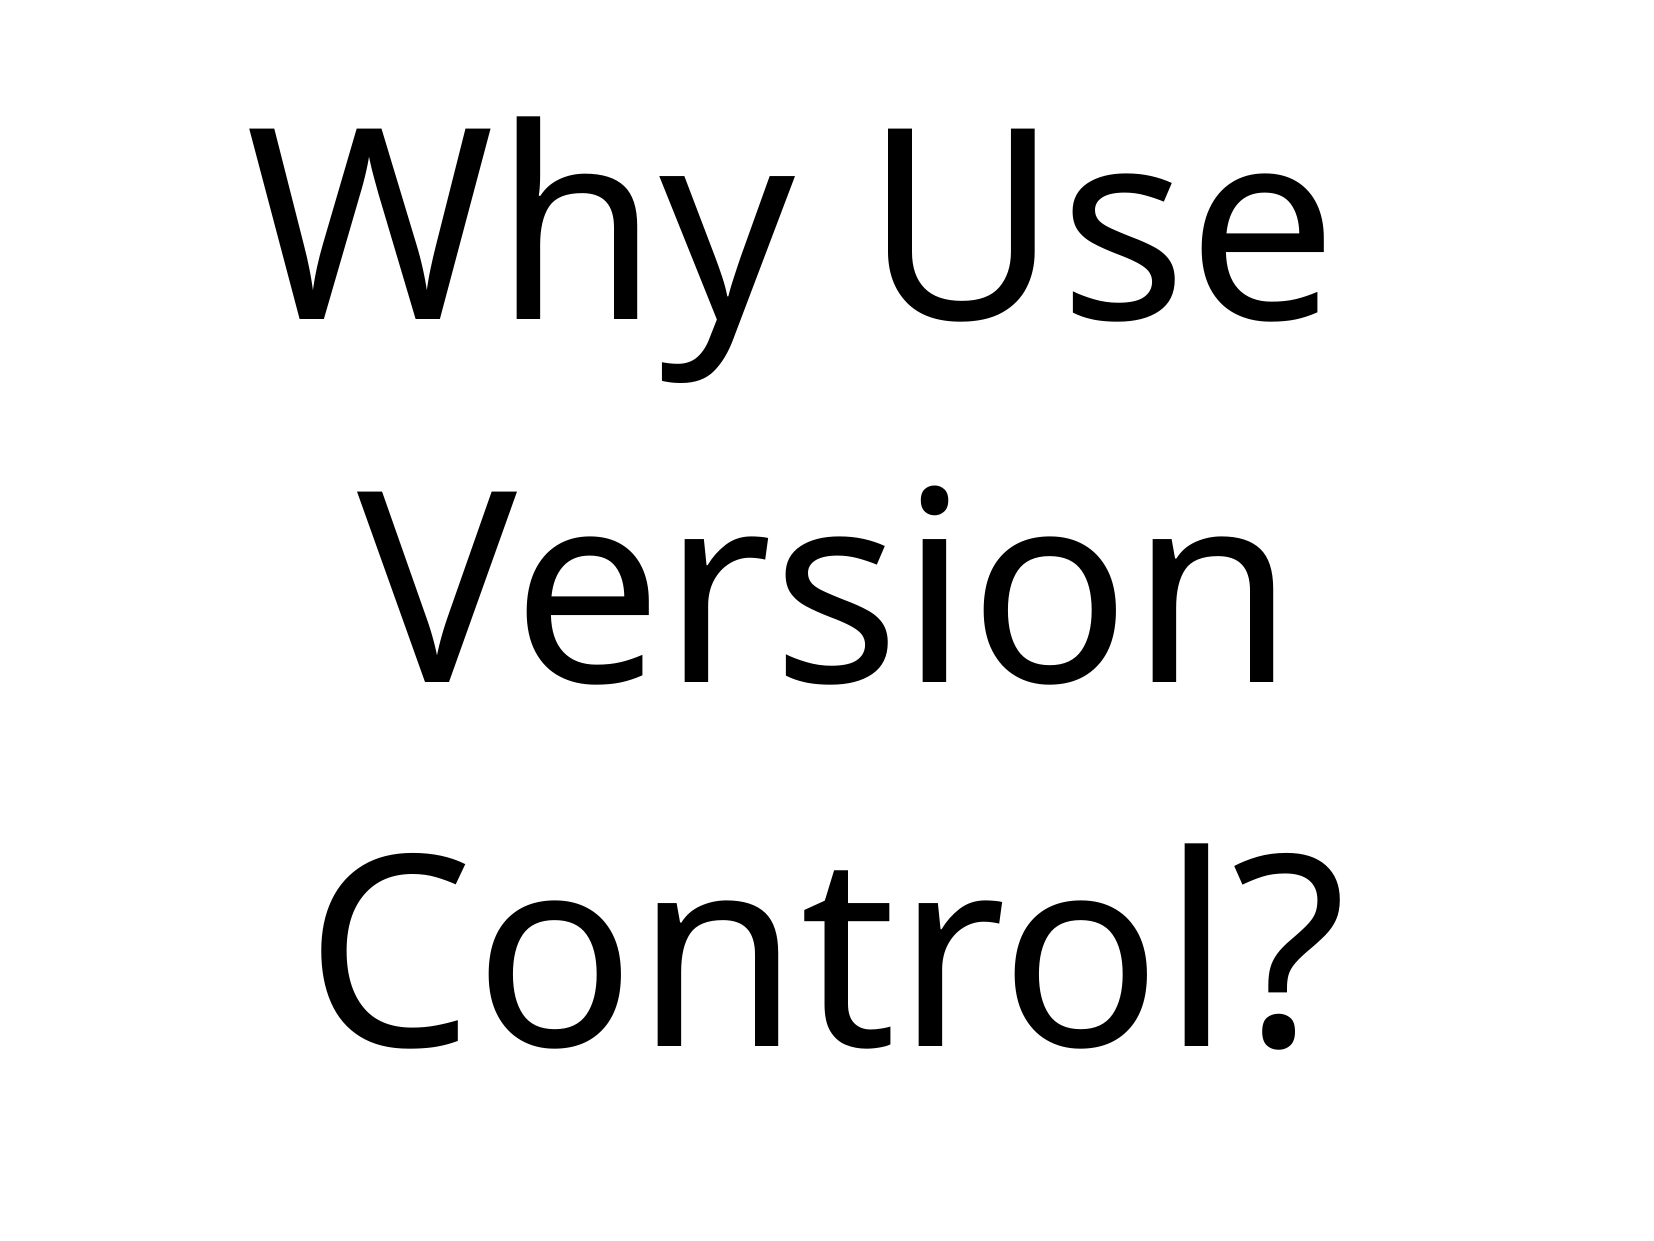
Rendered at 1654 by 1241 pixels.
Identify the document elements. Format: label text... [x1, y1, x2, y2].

subtitle Why Use Version Control? [82, 56, 1571, 1102]
